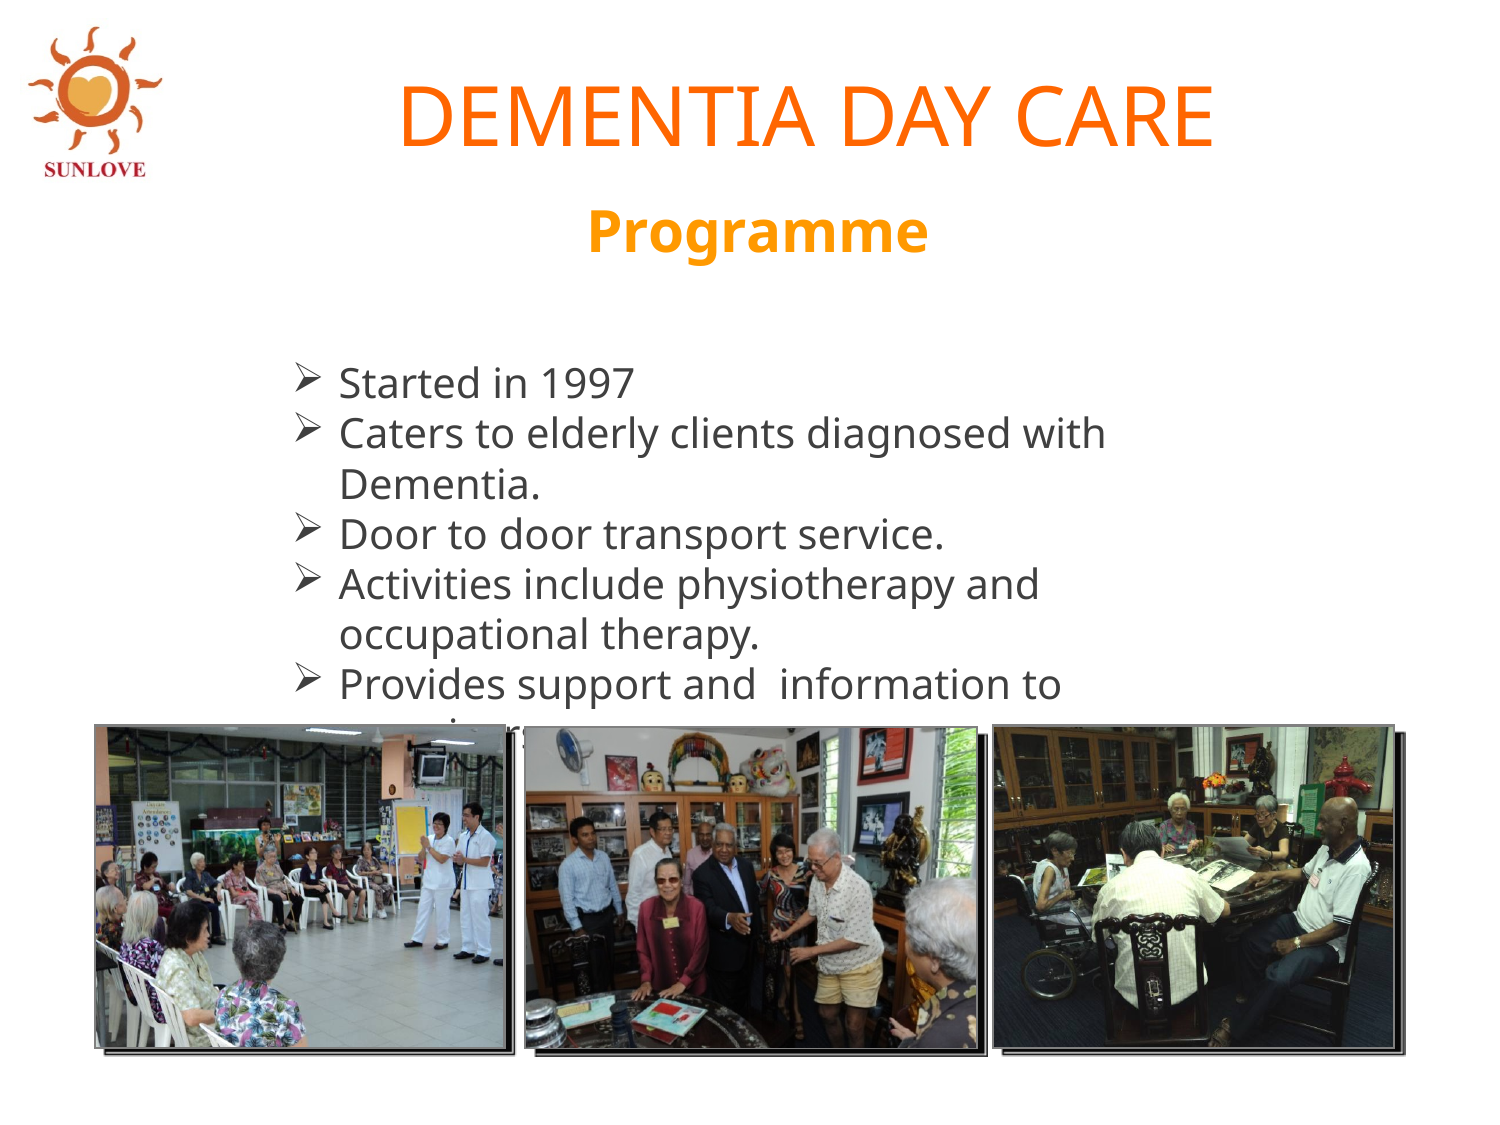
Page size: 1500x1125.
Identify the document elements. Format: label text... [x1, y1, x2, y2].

text_box Programme [472, 186, 1075, 272]
picture [994, 727, 1393, 1047]
text_box Started in 1997 Caters to elderly clients diagnosed with Dementia. Door to door transport service. Activities include physiotherapy and occupational therapy. Provides support and information to caregivers. [277, 349, 1270, 765]
title DEMENTIA DAY CARE [125, 19, 1488, 207]
picture [96, 727, 504, 1047]
picture [20, 18, 170, 185]
picture [525, 727, 977, 1048]
